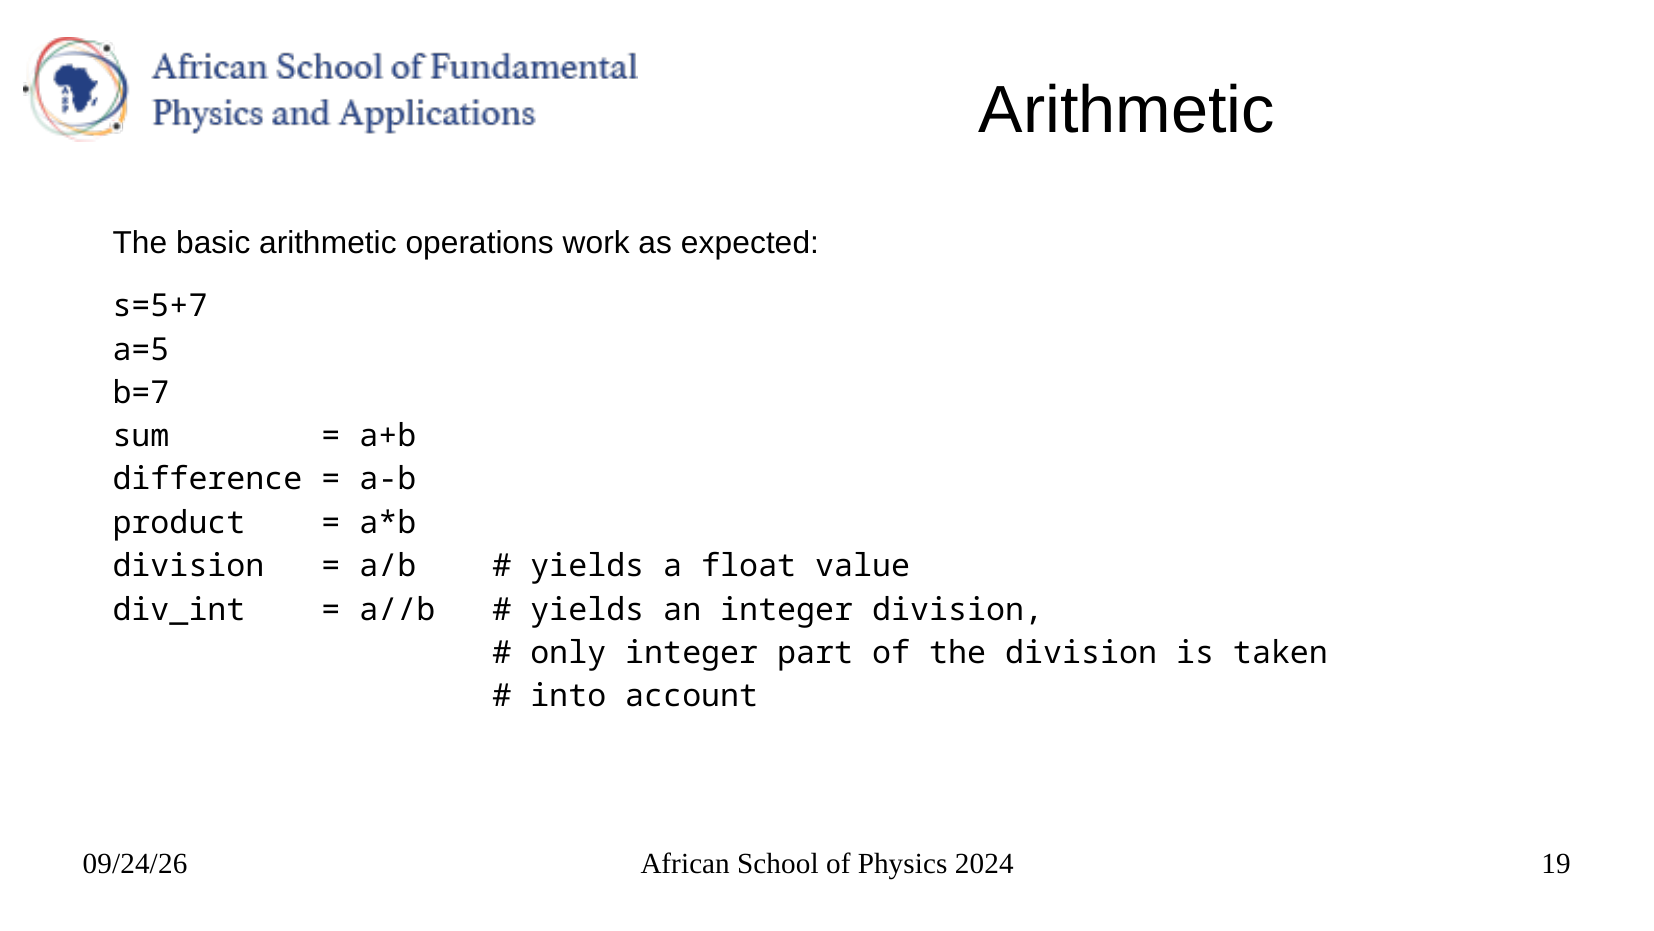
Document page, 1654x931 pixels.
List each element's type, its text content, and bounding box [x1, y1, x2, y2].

list The basic arithmetic operations work as expected: s=5+7 a=5 b=7 sum = a+b difference = a-b product = a*b division = a/b # yields a float value div_int = a//b # yields an integer division, # only integer part of the division is taken # into account [112, 225, 1601, 765]
title Arithmetic [679, 32, 1576, 188]
picture [23, 37, 638, 142]
